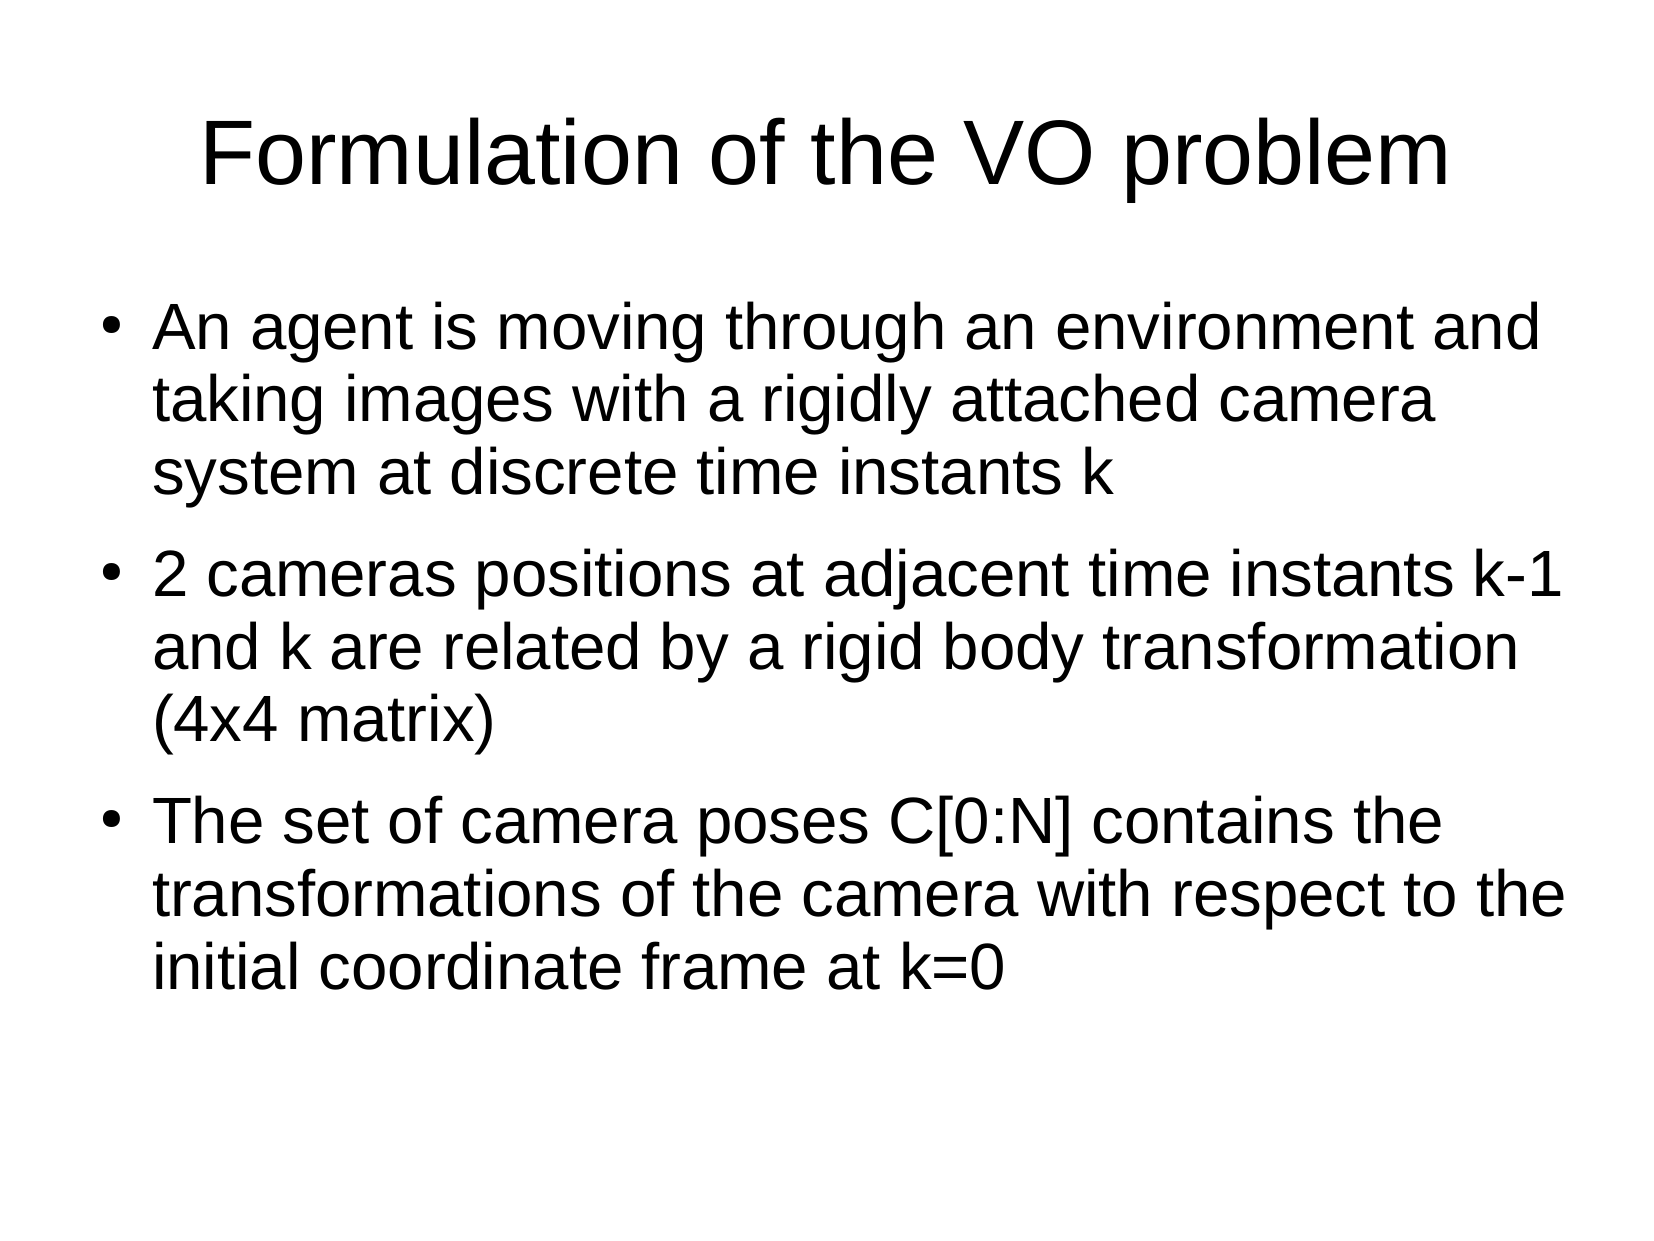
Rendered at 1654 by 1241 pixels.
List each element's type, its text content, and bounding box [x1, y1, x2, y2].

list An agent is moving through an environment and taking images with a rigidly attached camera system at discrete time instants k 2 cameras positions at adjacent time instants k-1 and k are related by a rigid body transformation (4x4 matrix) The set of camera poses C[0:N] contains the transformations of the camera with respect to the initial coordinate frame at k=0 [82, 290, 1571, 1010]
title Formulation of the VO problem [82, 49, 1571, 257]
